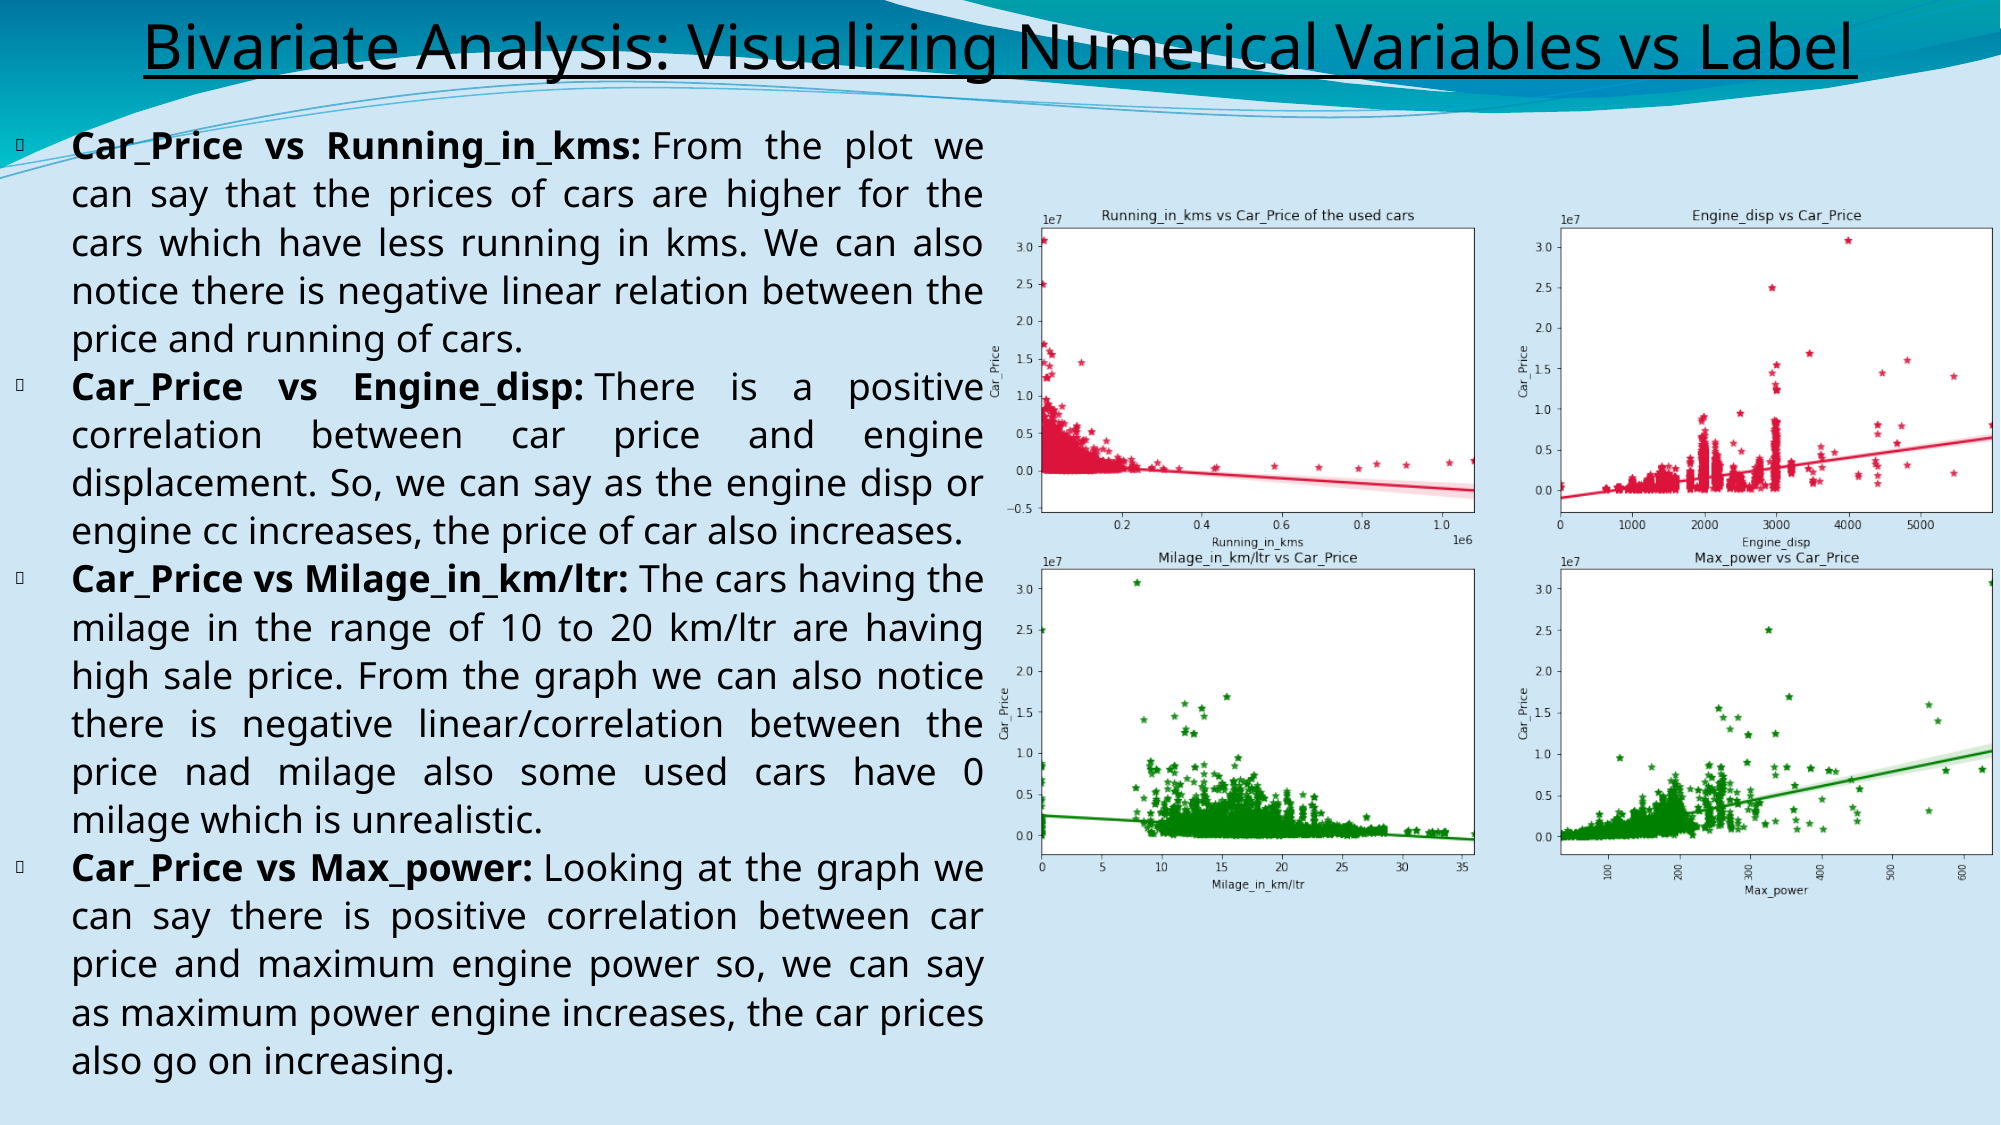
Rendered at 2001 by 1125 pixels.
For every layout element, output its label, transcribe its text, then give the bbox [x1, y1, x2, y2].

text_box Bivariate Analysis: Visualizing Numerical Variables vs Label [0, 0, 2000, 90]
text_box Car_Price vs Running_in_kms: From the plot we can say that the prices of cars are higher for the cars which have less running in kms. We can also notice there is negative linear relation between the price and running of cars. Car_Price vs Engine_disp: There is a positive correlation between car price and engine displacement. So, we can say as the engine disp or engine cc increases, the price of car also increases. Car_Price vs Milage_in_km/ltr: The cars having the milage in the range of 10 to 20 km/ltr are having high sale price. From the graph we can also notice there is negative linear/correlation between the price nad milage also some used cars have 0 milage which is unrealistic. Car_Price vs Max_power: Looking at the graph we can say there is positive correlation between car price and maximum engine power so, we can say as maximum power engine increases, the car prices also go on increasing. [0, 111, 1000, 1125]
picture [981, 201, 2000, 905]
